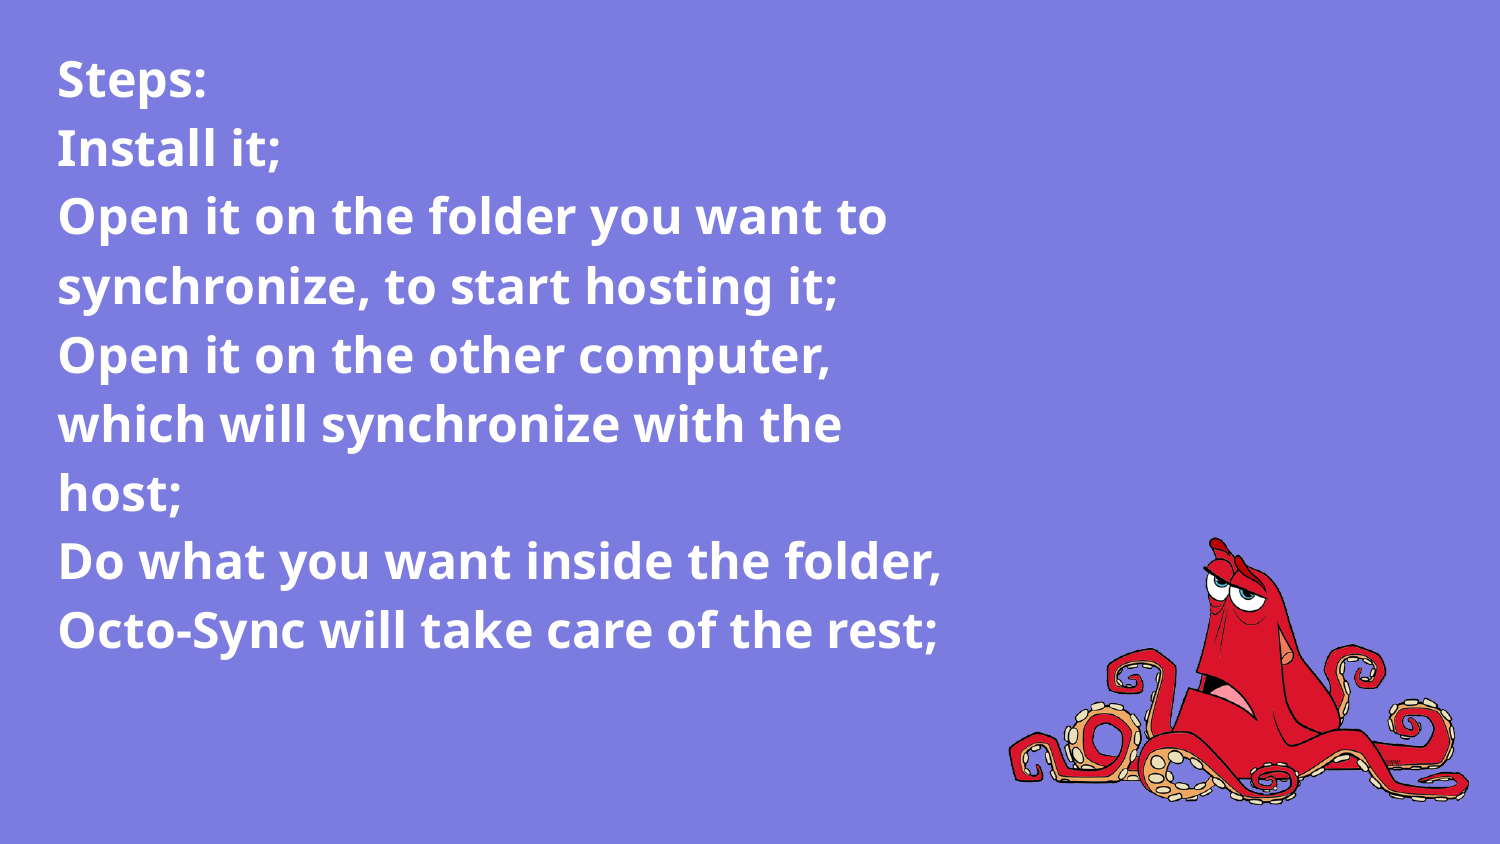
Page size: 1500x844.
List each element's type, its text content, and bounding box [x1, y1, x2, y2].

title Steps: Install it; Open it on the folder you want to synchronize, to start hosting it; Open it on the other computer, which will synchronize with the host; Do what you want inside the folder, Octo-Sync will take care of the rest; [42, 13, 965, 685]
picture [1002, 533, 1473, 808]
